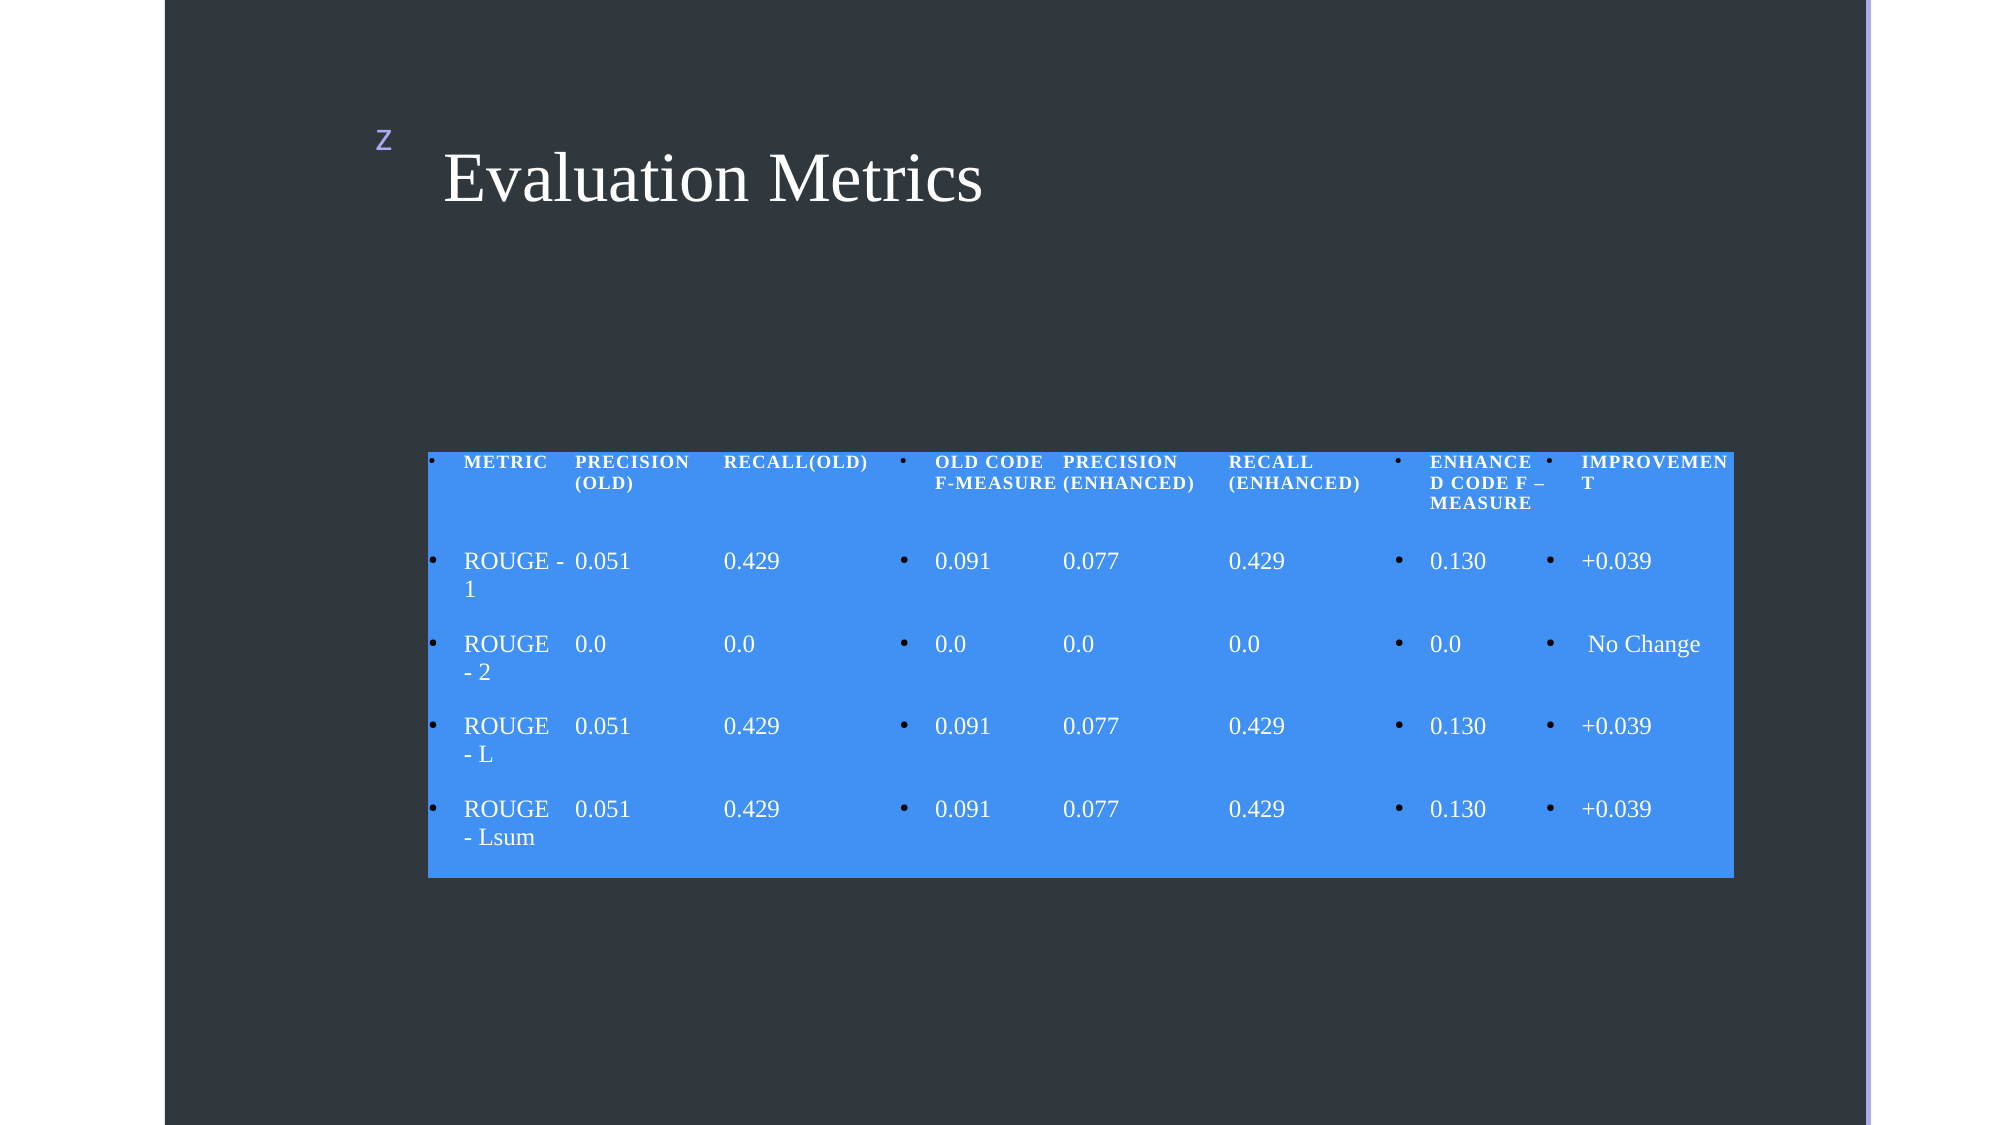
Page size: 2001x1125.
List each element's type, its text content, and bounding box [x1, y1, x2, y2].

table_header Precision (enhanced) [1063, 452, 1229, 548]
table_cell 0.0 [1229, 630, 1395, 713]
table_cell 0.051 [575, 548, 724, 630]
table_cell +0.039 [1546, 713, 1734, 795]
table_header Recall(old) [724, 452, 900, 548]
table_cell 0.0 [900, 630, 1063, 713]
table_cell 0.429 [1229, 713, 1395, 795]
table_header Improvement [1546, 452, 1734, 548]
table_cell 0.091 [900, 713, 1063, 795]
table_cell 0.429 [1229, 548, 1395, 630]
table_cell 0.051 [575, 713, 724, 795]
table_cell +0.039 [1546, 548, 1734, 630]
table_cell 0.077 [1063, 713, 1229, 795]
table_cell 0.130 [1395, 548, 1546, 630]
table_header Recall (enhanced) [1229, 452, 1395, 548]
table_cell 0.0 [1395, 630, 1546, 713]
table_cell No Change [1546, 630, 1734, 713]
table_cell ROUGE - 2 [428, 630, 575, 713]
table_cell 0.429 [1229, 795, 1395, 878]
table_cell ROUGE - 1 [428, 548, 575, 630]
table_cell 0.077 [1063, 795, 1229, 878]
table_cell 0.429 [724, 795, 900, 878]
table_cell ROUGE - L [428, 713, 575, 795]
title Evaluation Metrics [428, 132, 1734, 310]
table_cell 0.0 [575, 630, 724, 713]
table_cell 0.130 [1395, 713, 1546, 795]
table_header Precision (old) [575, 452, 724, 548]
table_cell 0.130 [1395, 795, 1546, 878]
table_cell 0.077 [1063, 548, 1229, 630]
table_cell 0.091 [900, 548, 1063, 630]
table_cell 0.051 [575, 795, 724, 878]
table_header Metric [428, 452, 575, 548]
table_cell 0.429 [724, 548, 900, 630]
table_cell 0.429 [724, 713, 900, 795]
table_cell +0.039 [1546, 795, 1734, 878]
table_cell 0.091 [900, 795, 1063, 878]
table_cell 0.0 [1063, 630, 1229, 713]
table_header Enhanced Code F – measure [1395, 452, 1546, 548]
table_cell ROUGE - Lsum [428, 795, 575, 878]
table_cell 0.0 [724, 630, 900, 713]
table_header Old Code F-measure [900, 452, 1063, 548]
